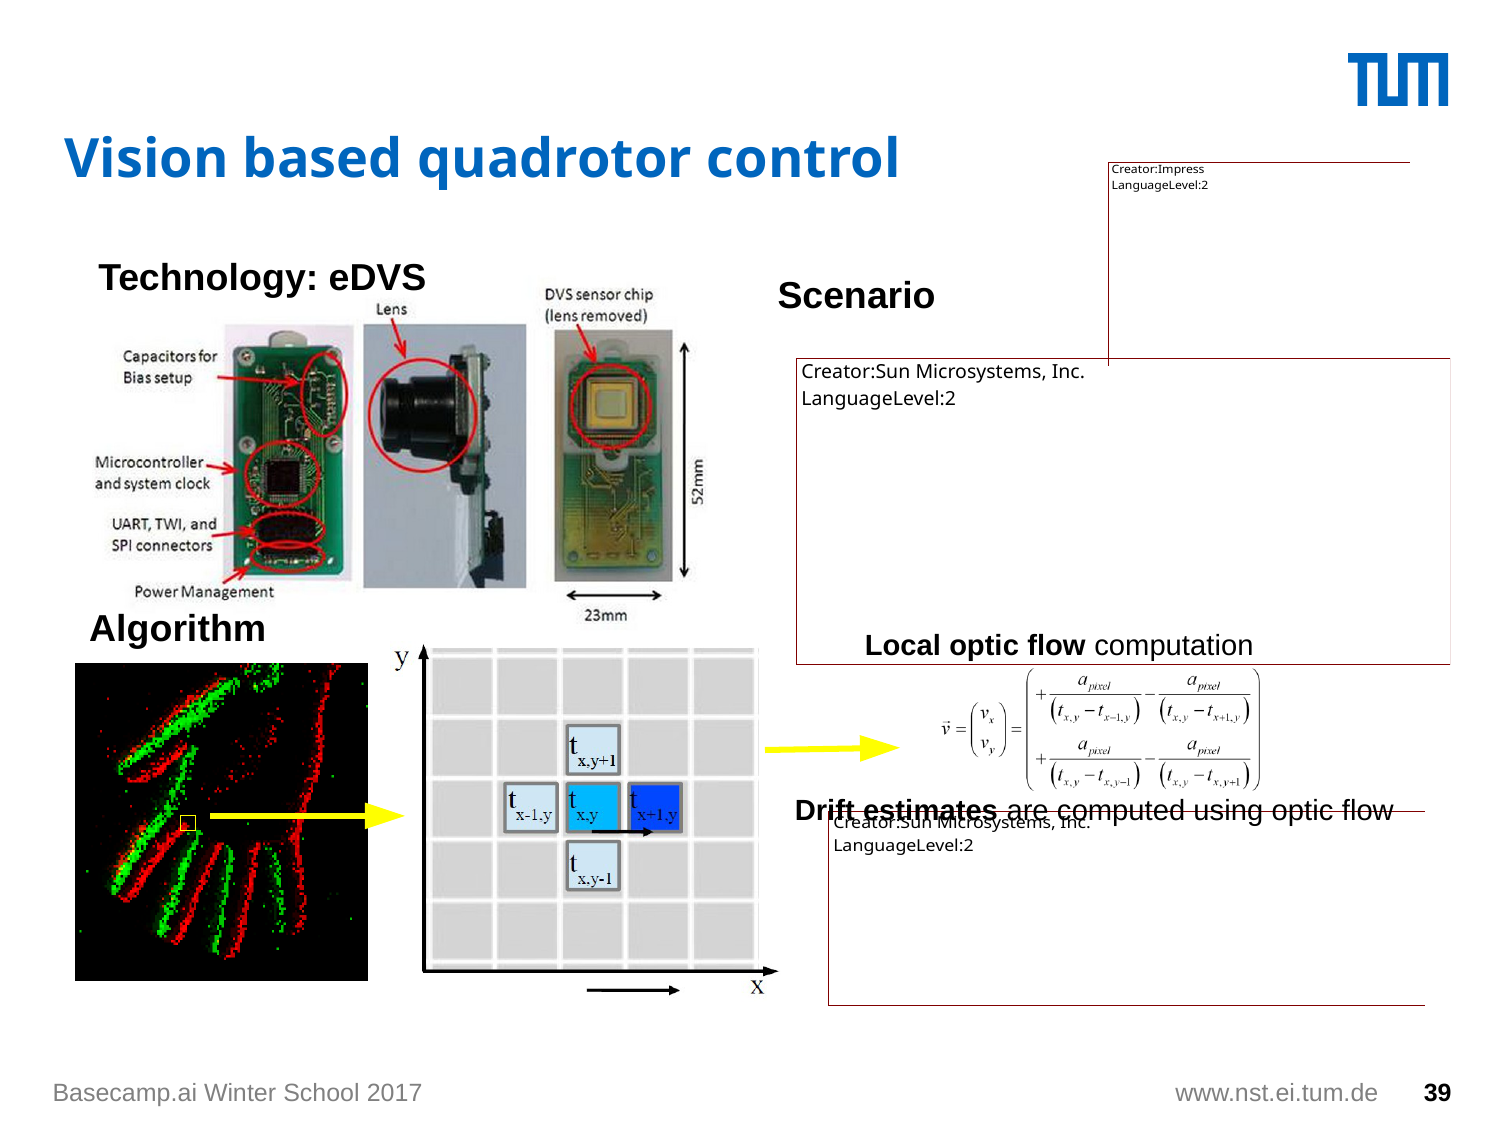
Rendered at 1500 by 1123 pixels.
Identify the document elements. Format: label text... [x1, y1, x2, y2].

picture [939, 669, 1261, 786]
picture [390, 641, 781, 1002]
picture [92, 275, 708, 633]
text_box Technology: eDVS [83, 249, 466, 306]
text_box Algorithm [74, 600, 331, 657]
text_box Scenario [762, 266, 1019, 324]
text_box Drift estimates are computed using optic flow [780, 786, 1410, 834]
text_box Local optic flow computation [850, 621, 1435, 669]
picture [827, 810, 1426, 1006]
text_box Vision based quadrotor control [49, 101, 1494, 210]
picture [795, 210, 1451, 665]
picture [75, 663, 368, 981]
